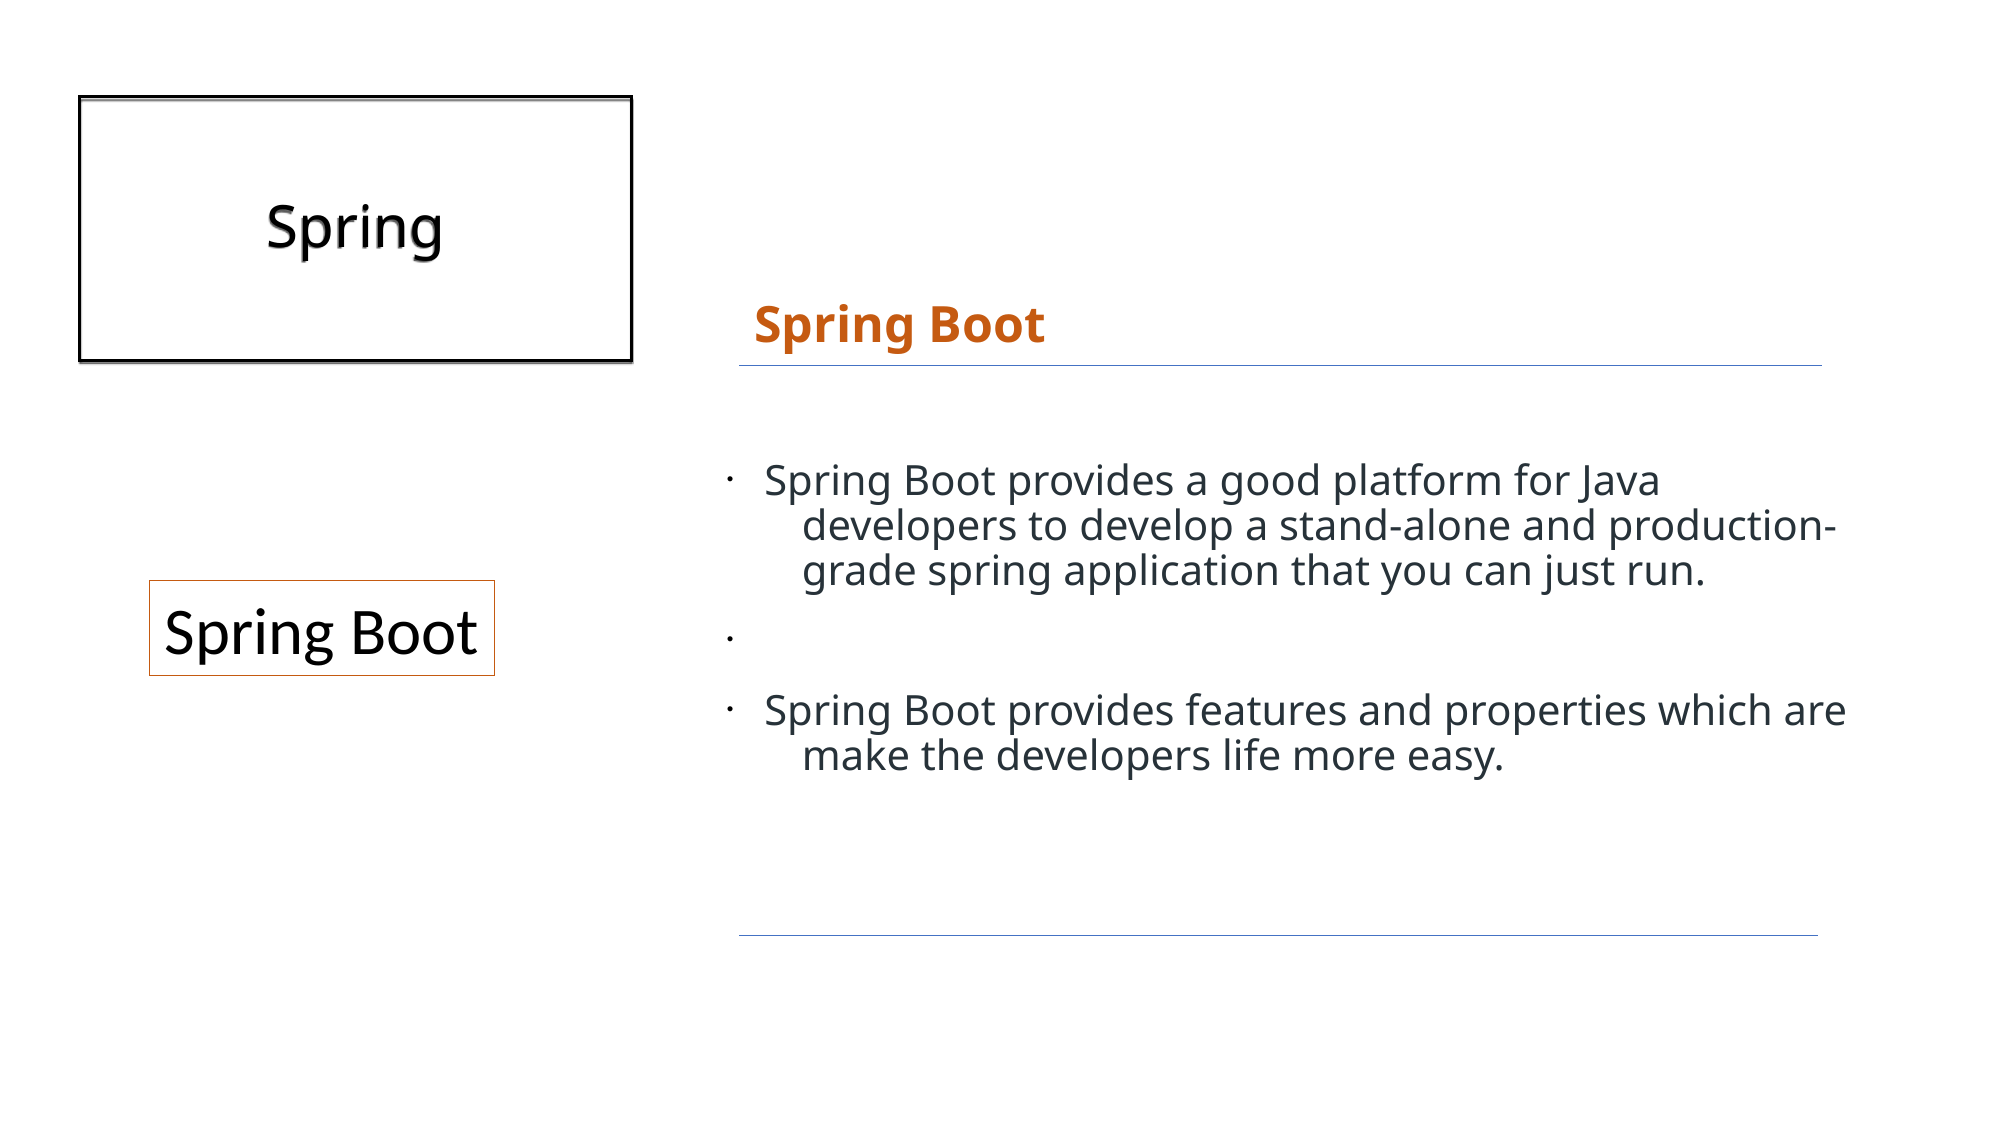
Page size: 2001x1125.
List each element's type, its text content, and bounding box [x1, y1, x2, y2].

text_box Spring Boot provides a good platform for Java developers to develop a stand-alone and production-grade spring application that you can just run. Spring Boot provides features and properties which are make the developers life more easy. [711, 451, 1883, 806]
text_box Spring Boot [739, 284, 1739, 361]
title Spring [79, 96, 632, 361]
text_box Spring Boot [150, 581, 495, 676]
